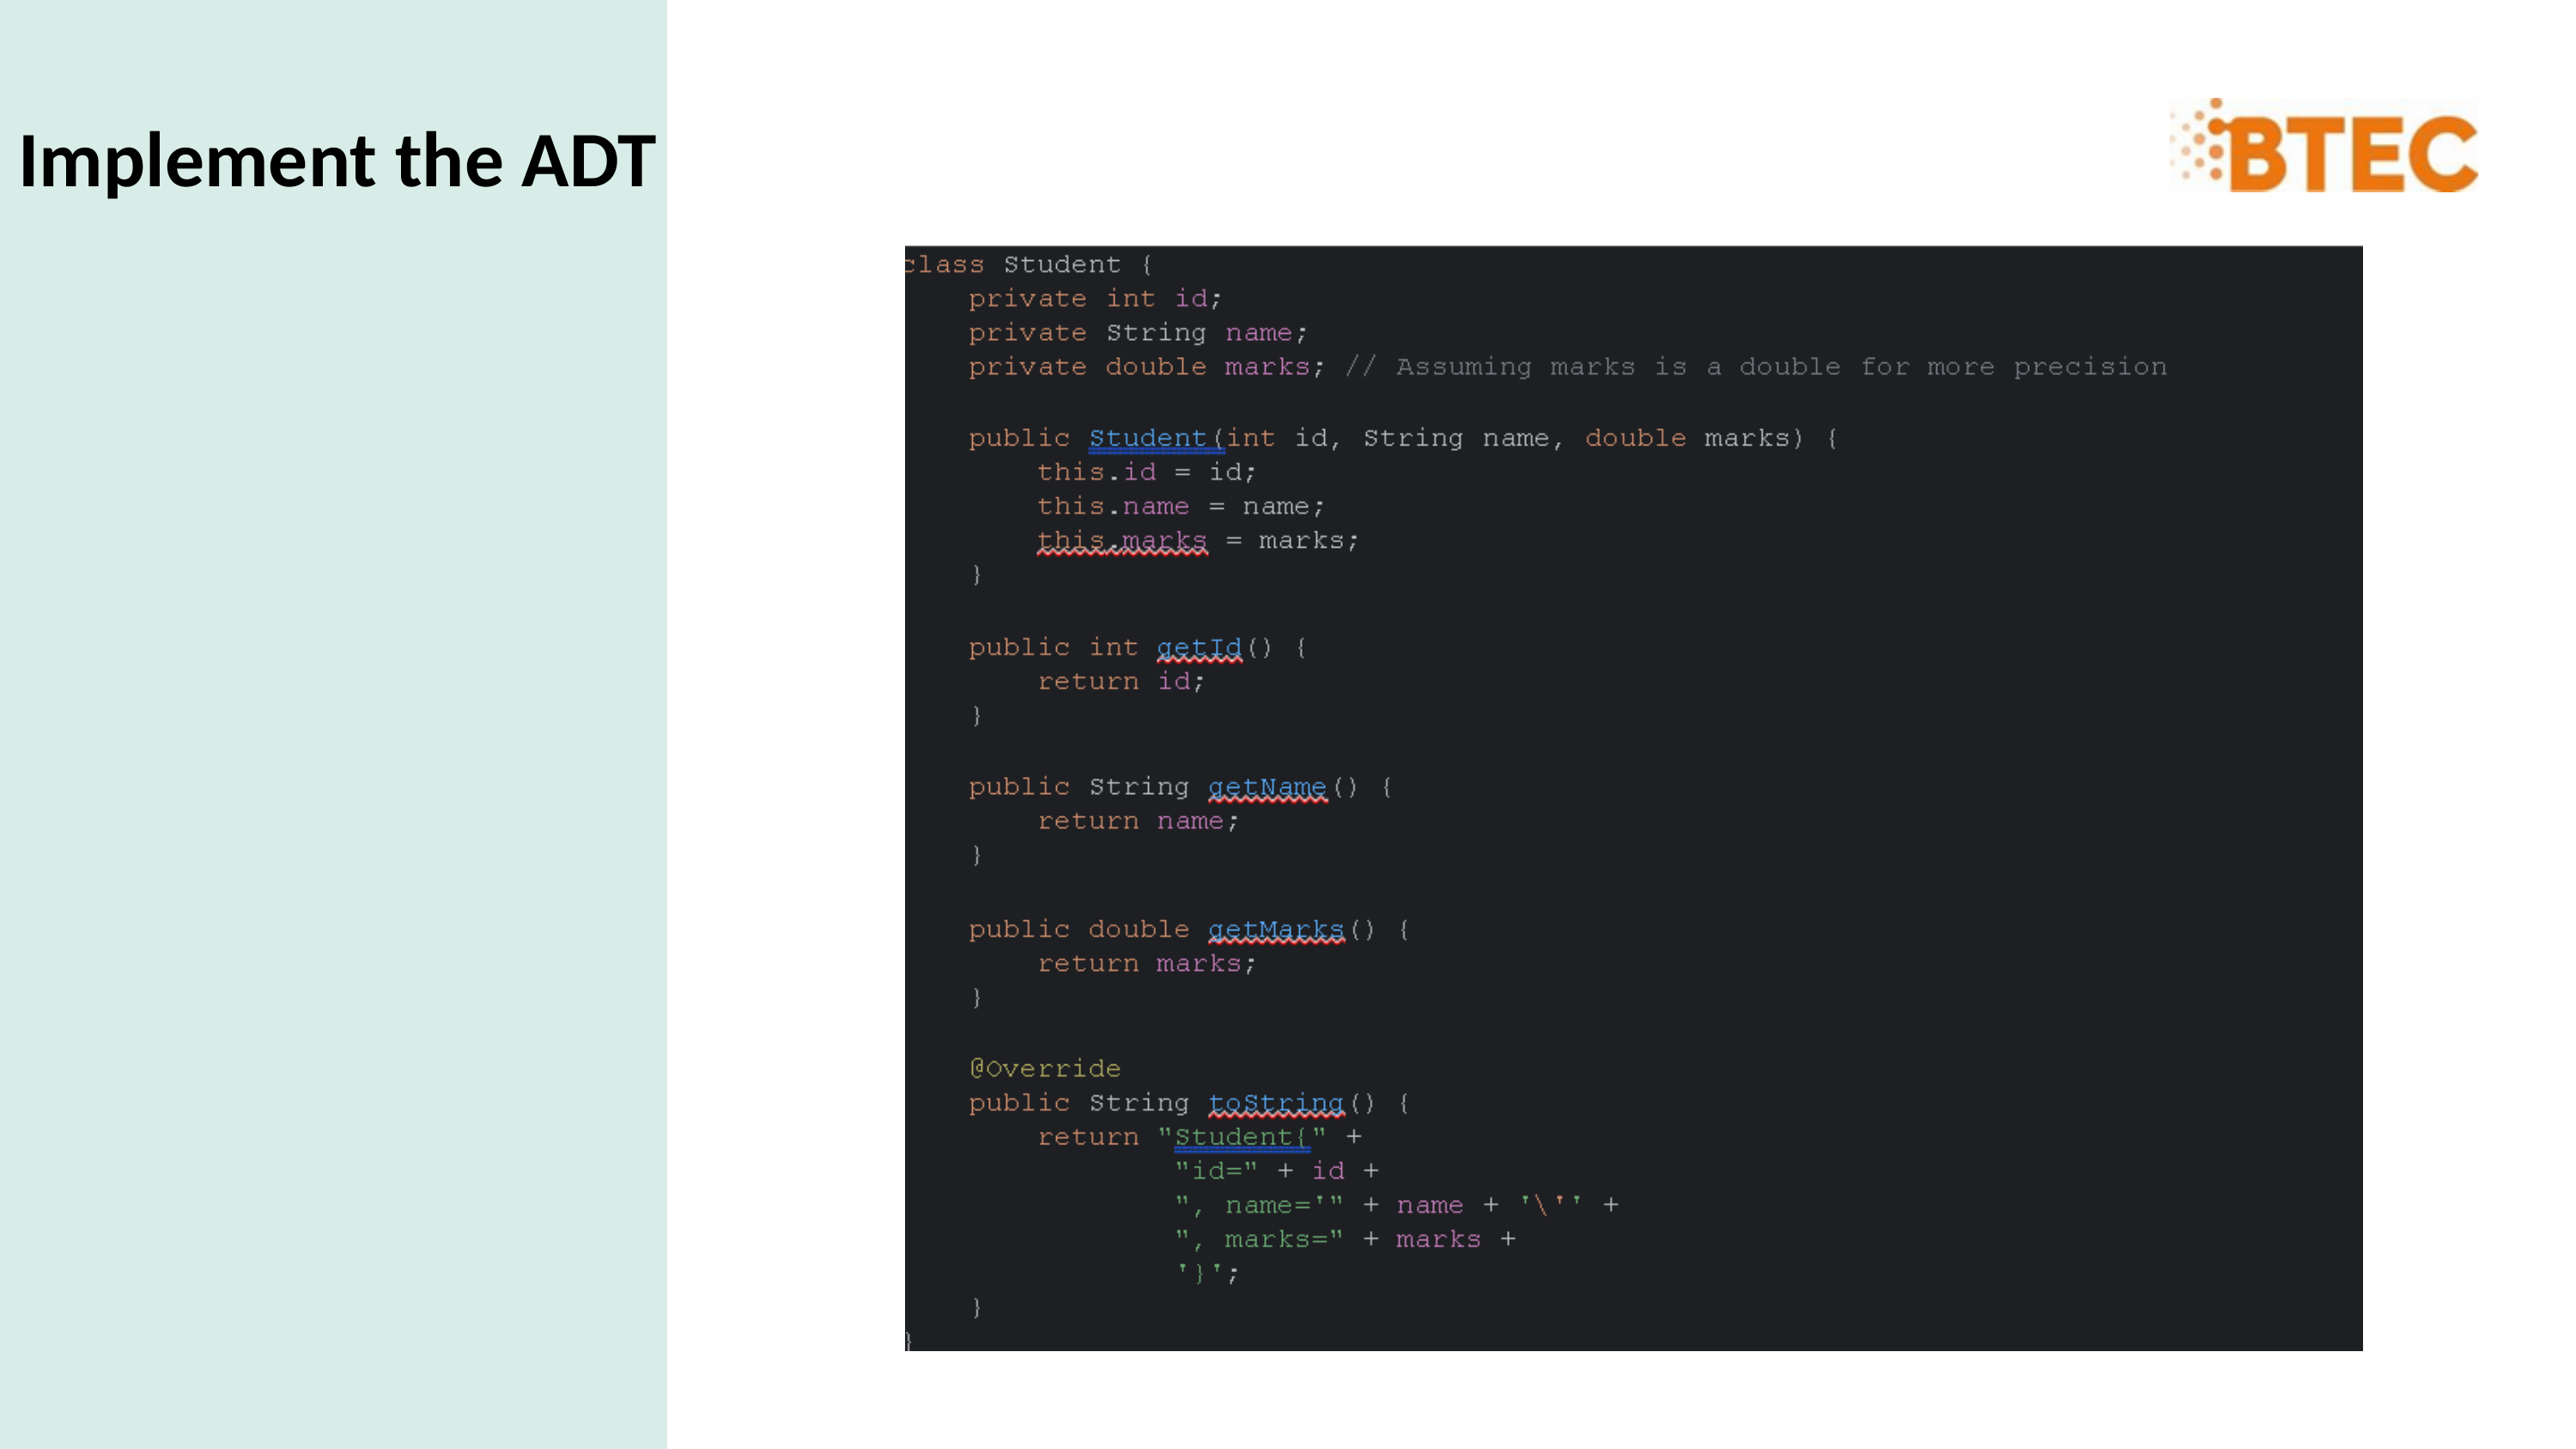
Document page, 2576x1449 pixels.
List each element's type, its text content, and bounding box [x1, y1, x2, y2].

picture [905, 245, 2363, 1351]
text_box [2169, 98, 2479, 192]
text_box Implement the ADT [18, 71, 865, 192]
text_box [0, 0, 667, 1449]
